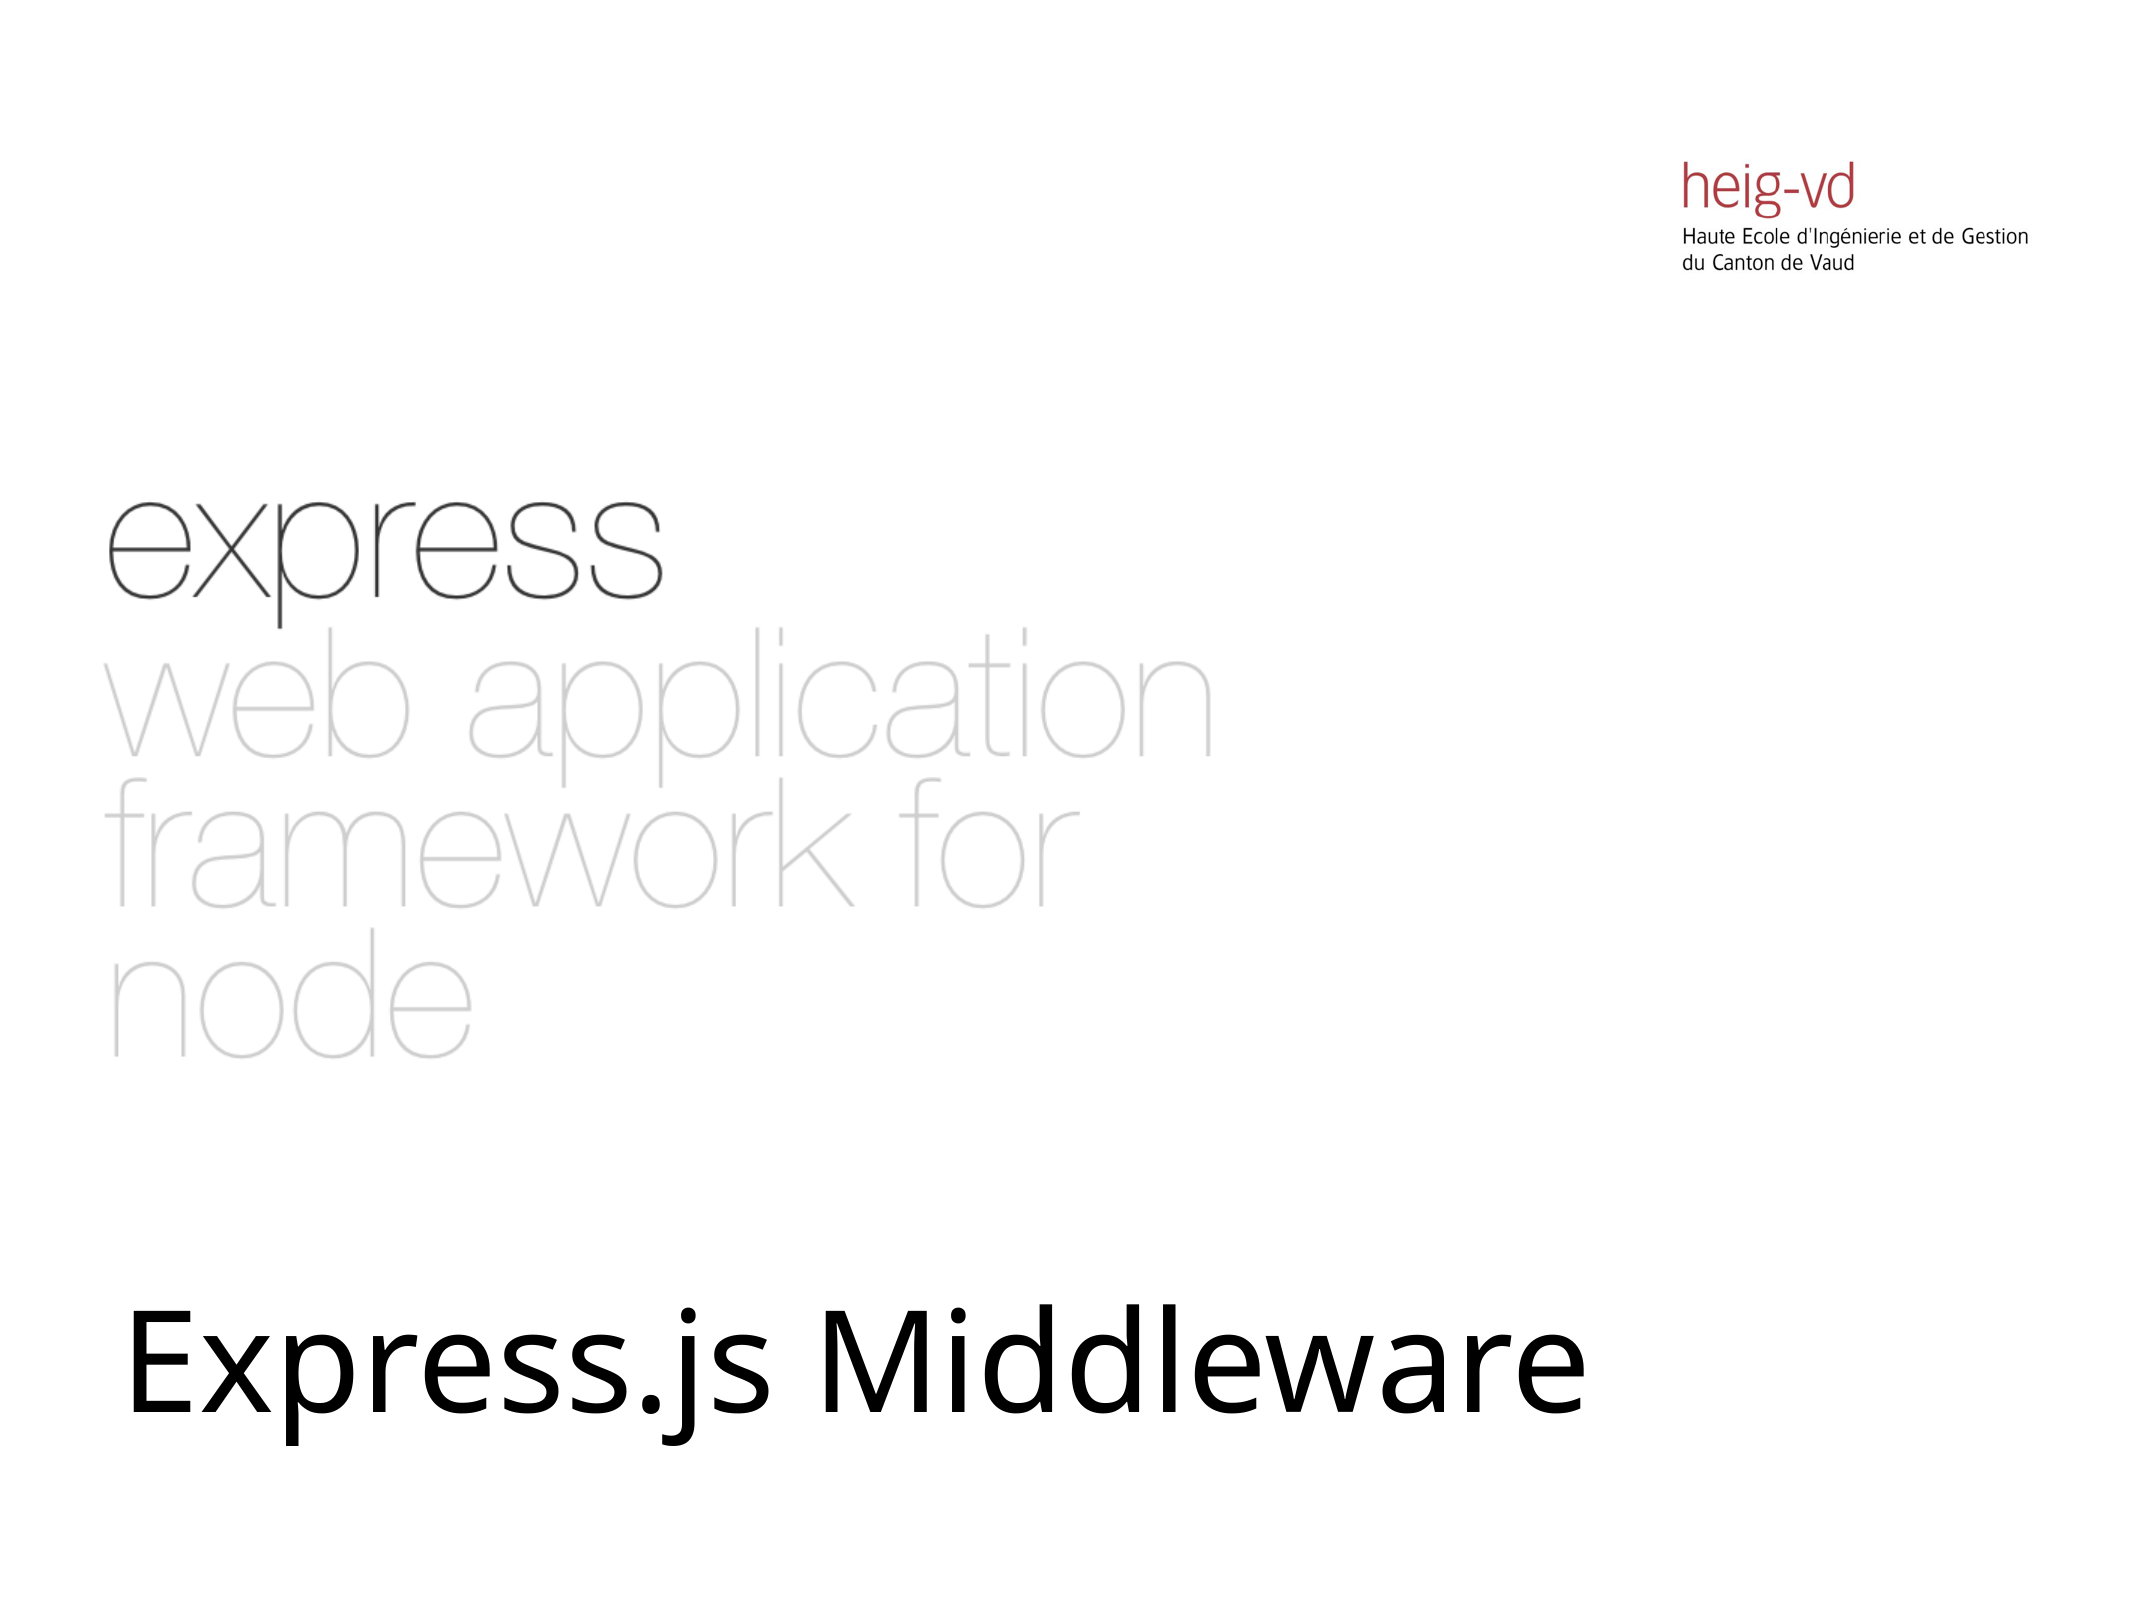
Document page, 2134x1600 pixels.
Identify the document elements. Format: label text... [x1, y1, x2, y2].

text_box Express.js Middleware [112, 1262, 2054, 1449]
picture [48, 417, 1373, 1183]
picture [1672, 149, 2036, 284]
